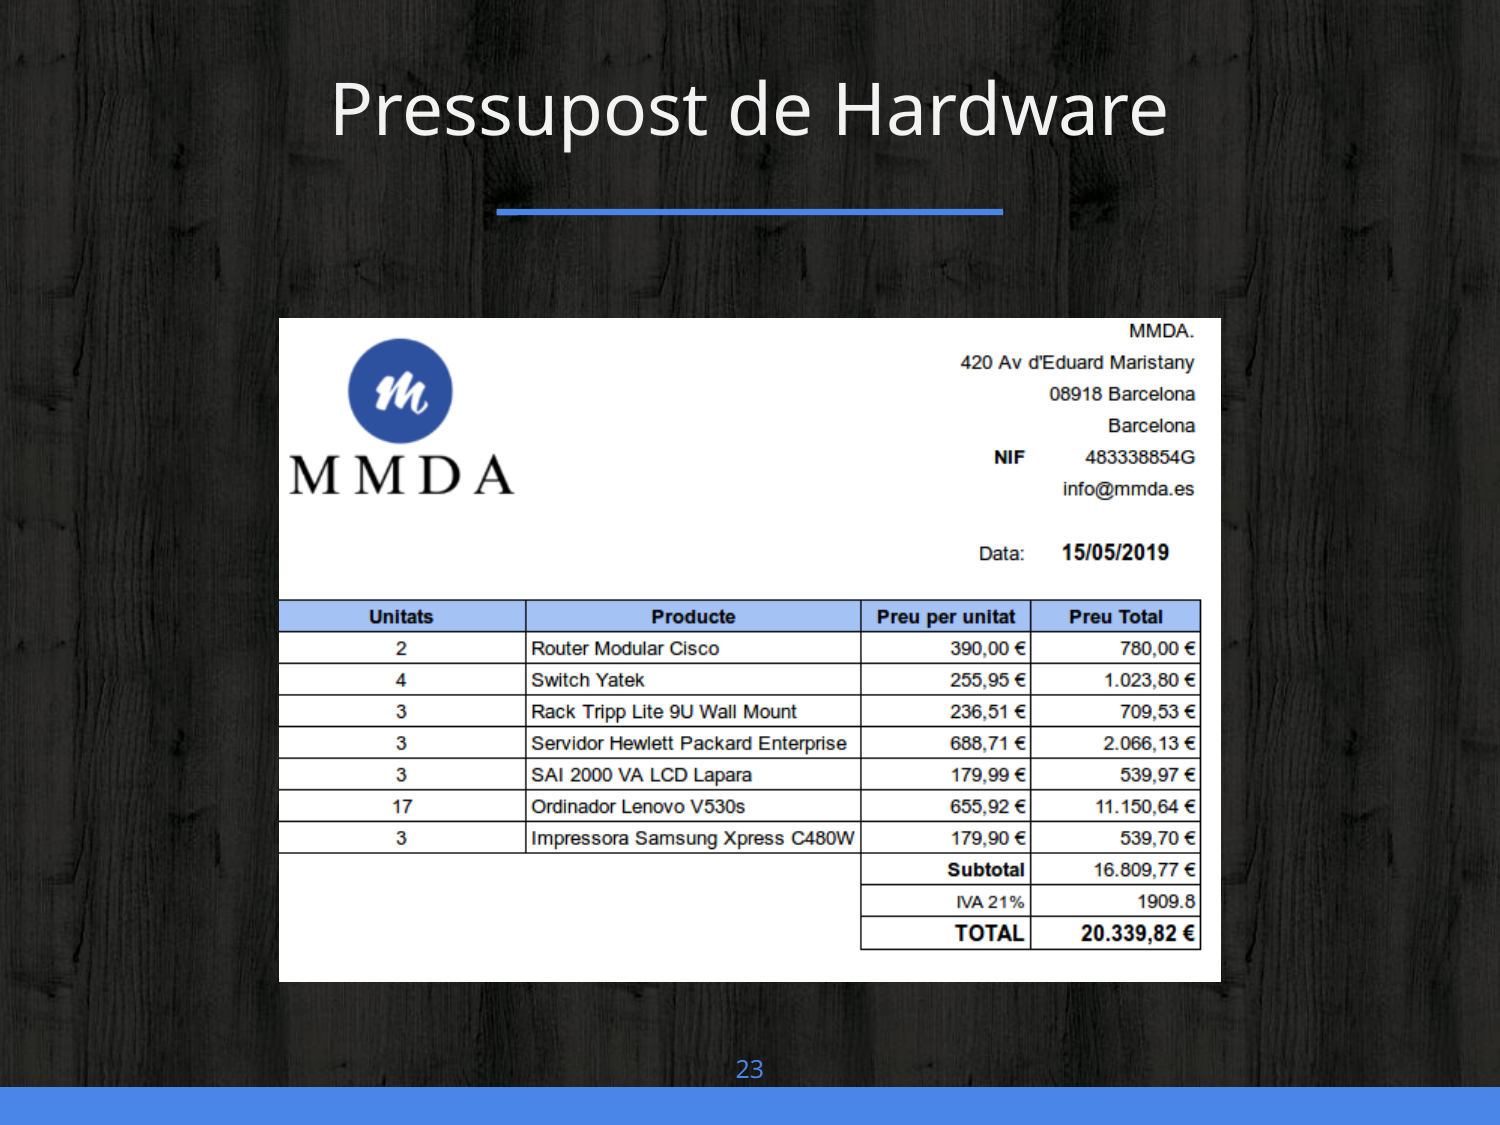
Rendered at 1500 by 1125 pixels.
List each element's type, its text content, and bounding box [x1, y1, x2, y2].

title Pressupost de Hardware [75, 0, 1425, 213]
picture [0, 0, 1500, 1087]
slide_number 23 [705, 1038, 795, 1087]
text_box [0, 1087, 1500, 1125]
